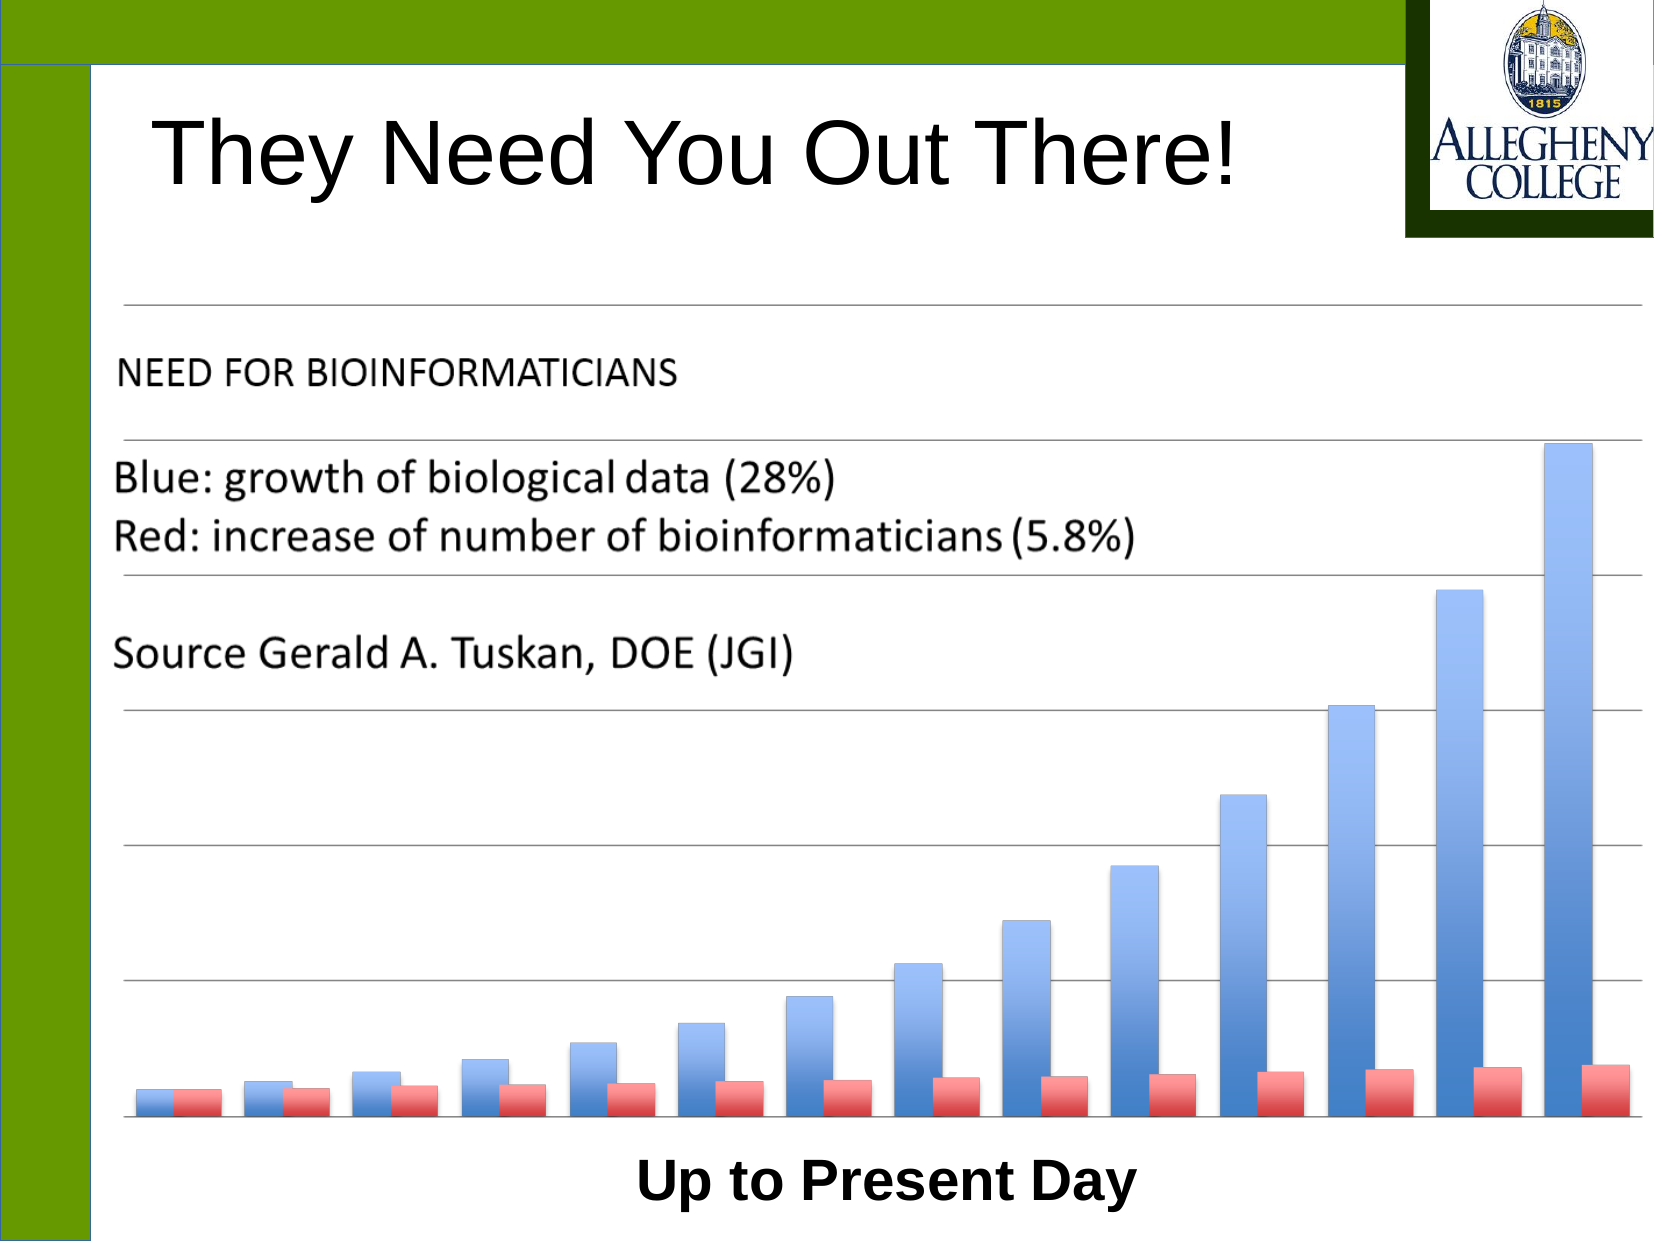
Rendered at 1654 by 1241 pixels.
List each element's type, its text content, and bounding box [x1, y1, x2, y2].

picture [83, 278, 1654, 1143]
title They Need You Out There! [91, 65, 1397, 257]
text_box Up to Present Day [621, 1140, 1154, 1221]
text_box [0, 0, 1654, 1241]
picture [1430, 0, 1654, 210]
